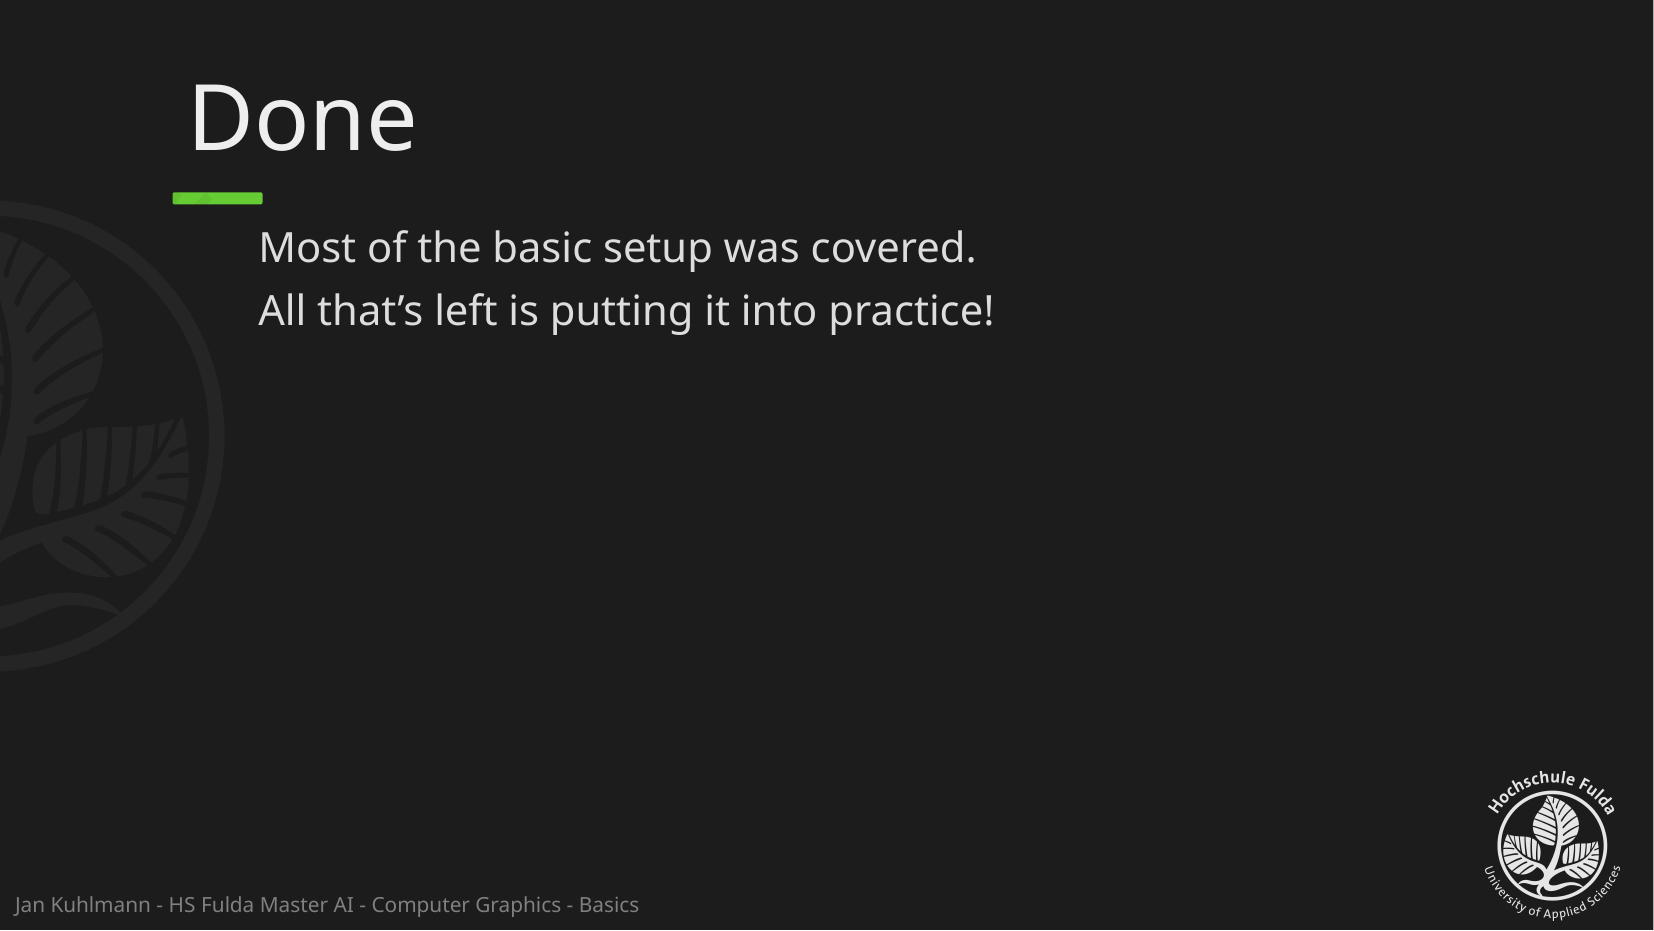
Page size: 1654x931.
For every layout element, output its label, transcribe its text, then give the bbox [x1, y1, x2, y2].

title Done [187, 37, 1571, 193]
list Most of the basic setup was covered. All that’s left is putting it into practice! [187, 217, 1571, 758]
picture [1485, 771, 1620, 921]
